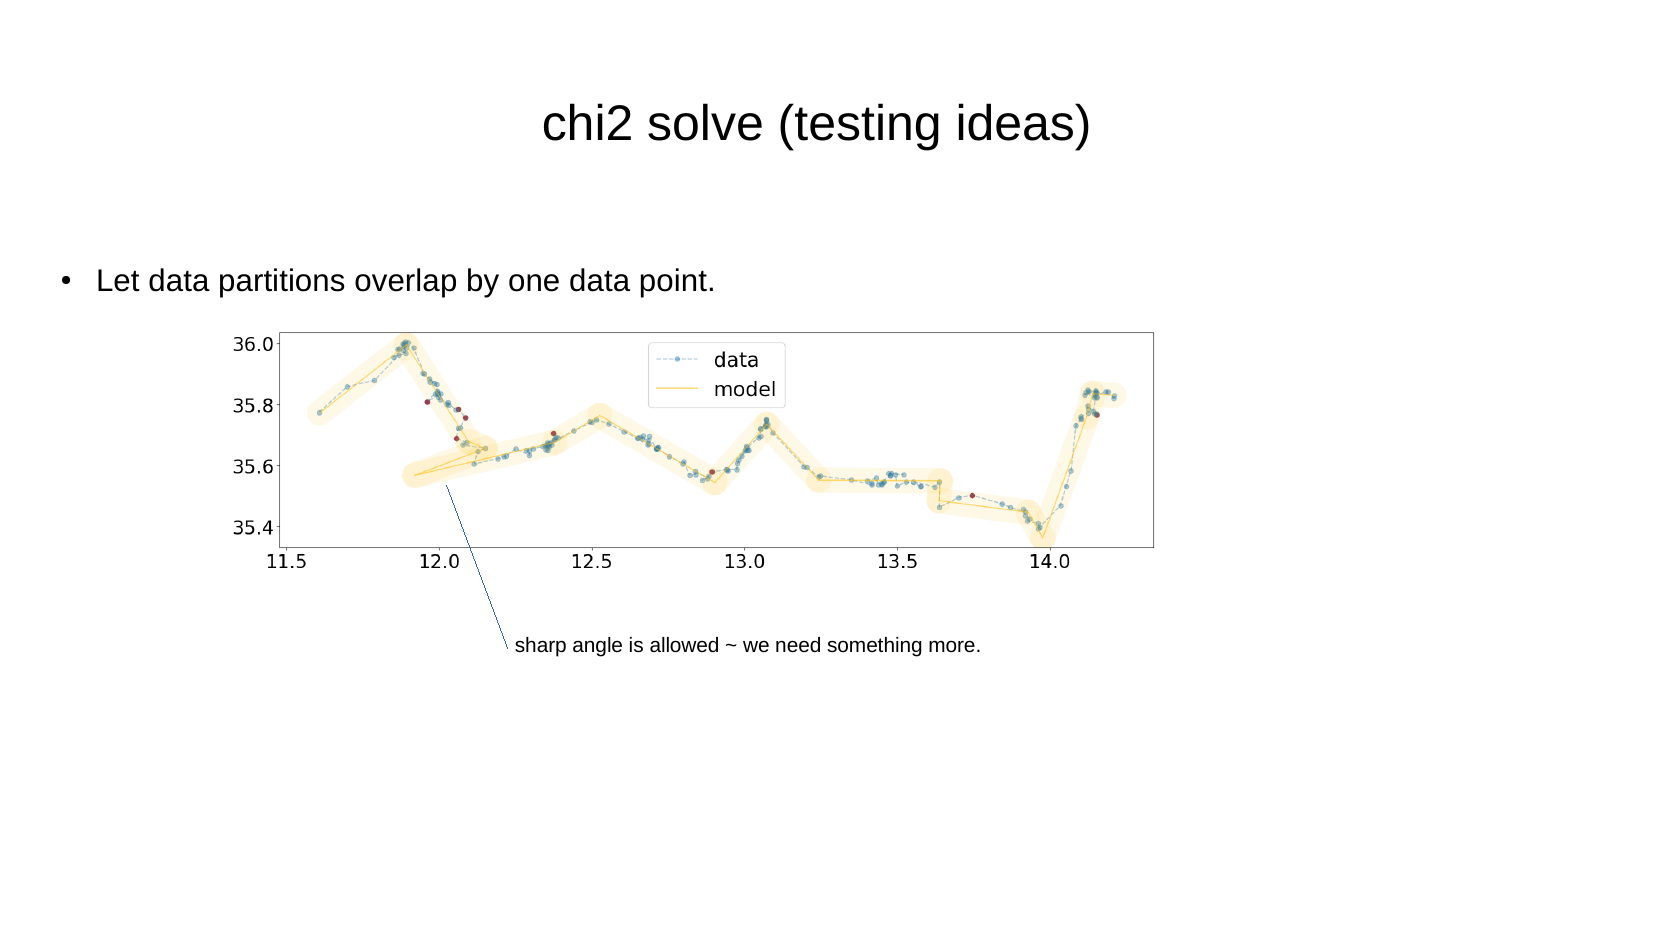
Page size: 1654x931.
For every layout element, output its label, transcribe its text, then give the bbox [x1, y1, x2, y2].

title chi2 solve (testing ideas) [72, 45, 1561, 201]
picture [226, 327, 1159, 577]
text_box Let data partitions overlap by one data point. [45, 256, 881, 356]
text_box sharp angle is allowed ~ we need something more. [499, 626, 1057, 665]
